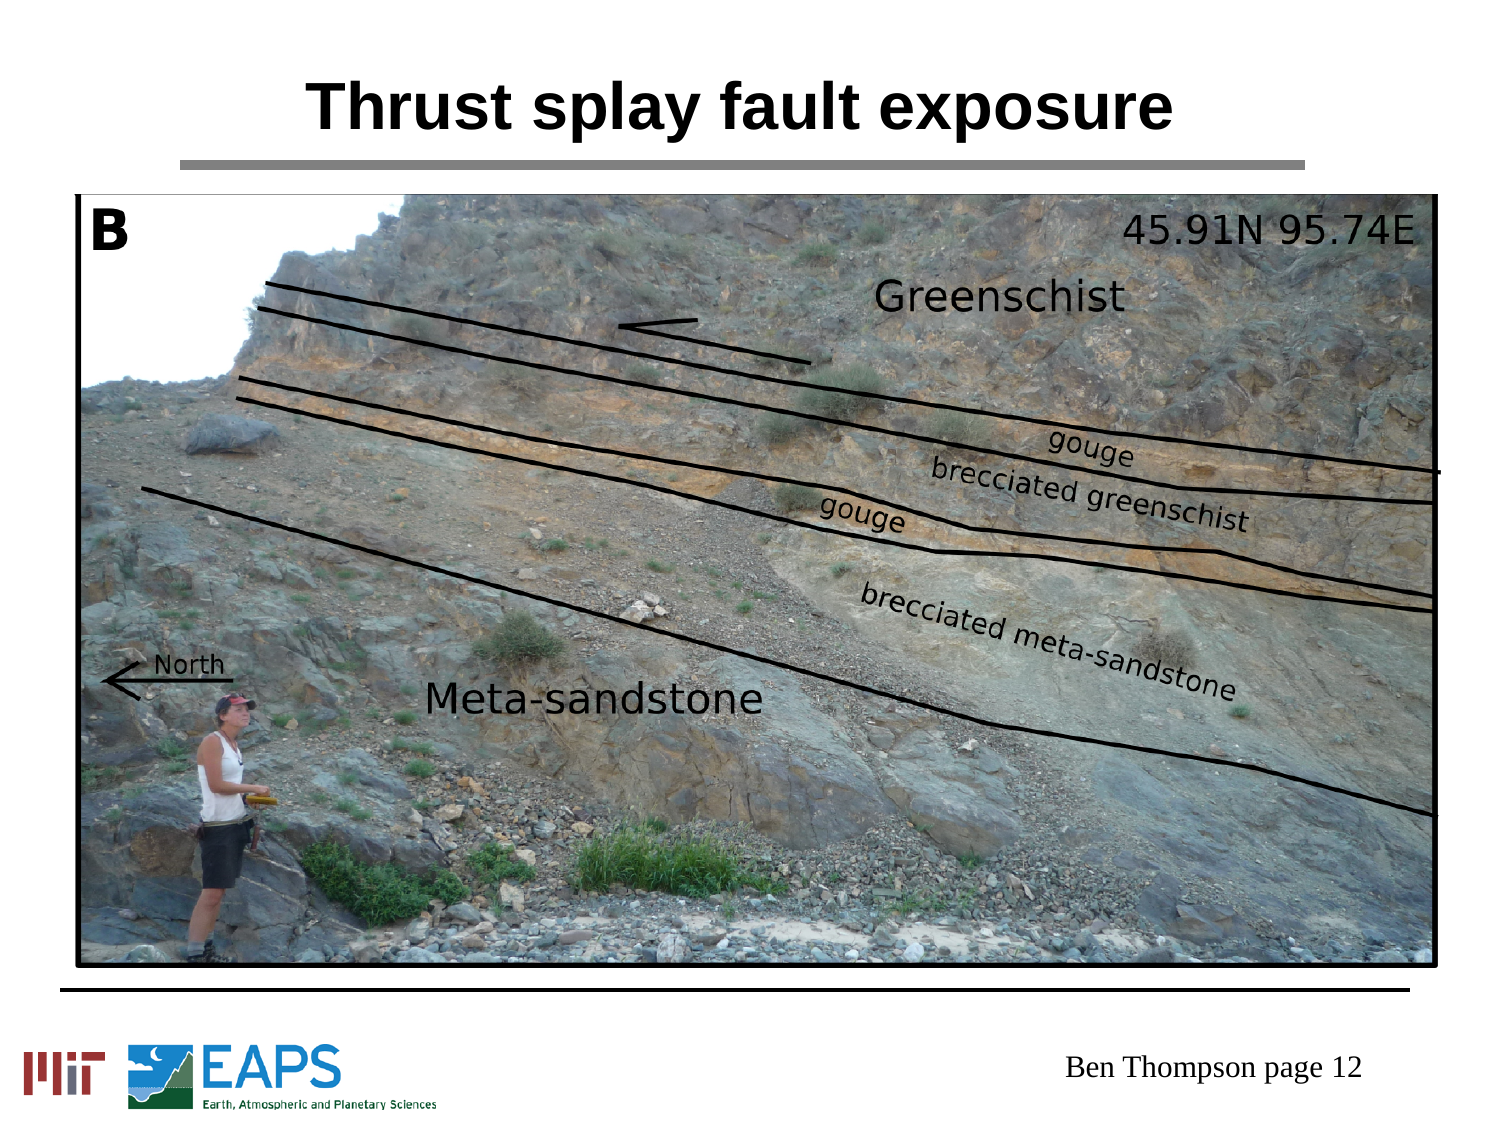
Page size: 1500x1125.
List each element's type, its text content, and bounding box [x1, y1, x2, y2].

title Thrust splay fault exposure [161, 49, 1321, 165]
picture [128, 1044, 436, 1110]
picture [74, 194, 1441, 968]
